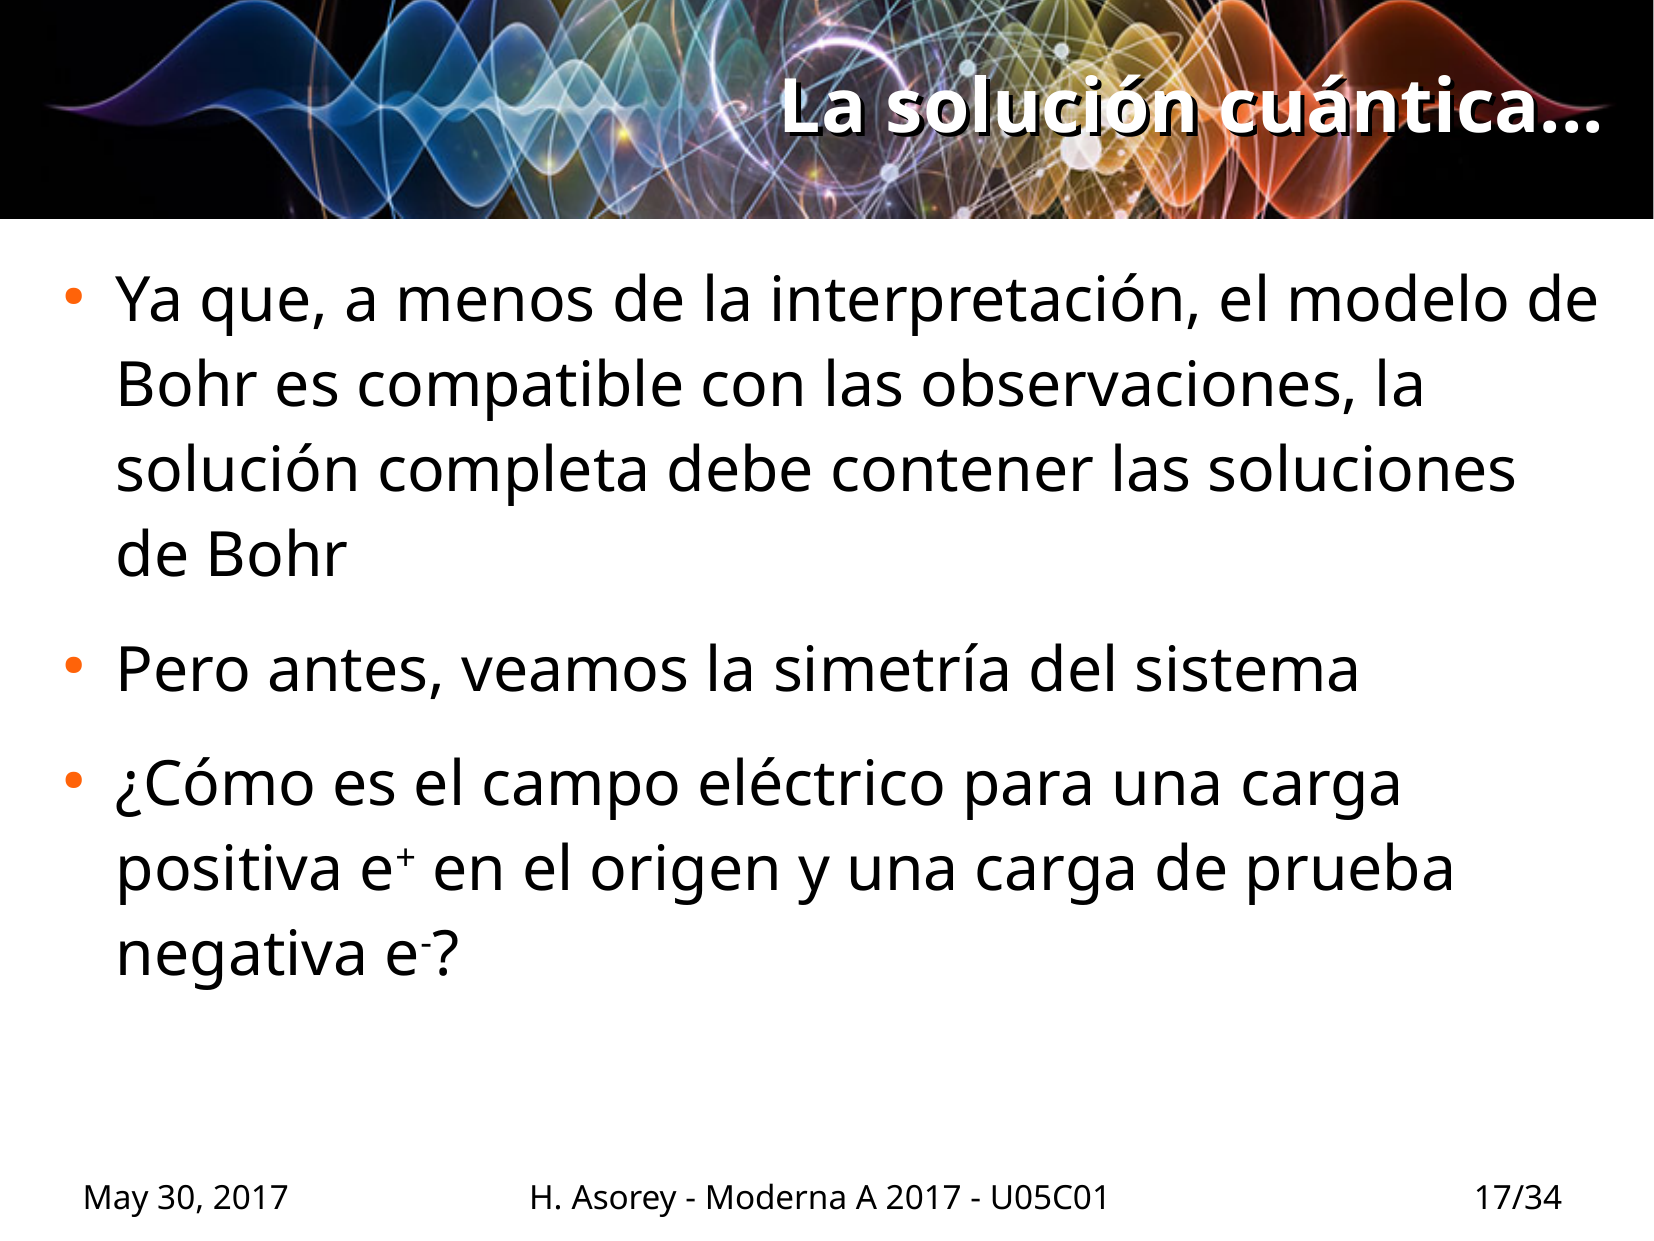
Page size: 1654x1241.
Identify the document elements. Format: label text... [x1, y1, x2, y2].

picture [0, 0, 1654, 219]
title La solución cuántica... [45, 15, 1606, 191]
list Ya que, a menos de la interpretación, el modelo de Bohr es compatible con las observaciones, la solución completa debe contener las soluciones de Bohr Pero antes, veamos la simetría del sistema ¿Cómo es el campo eléctrico para una carga positiva e+ en el origen y una carga de prueba negativa e-? [45, 255, 1606, 1156]
